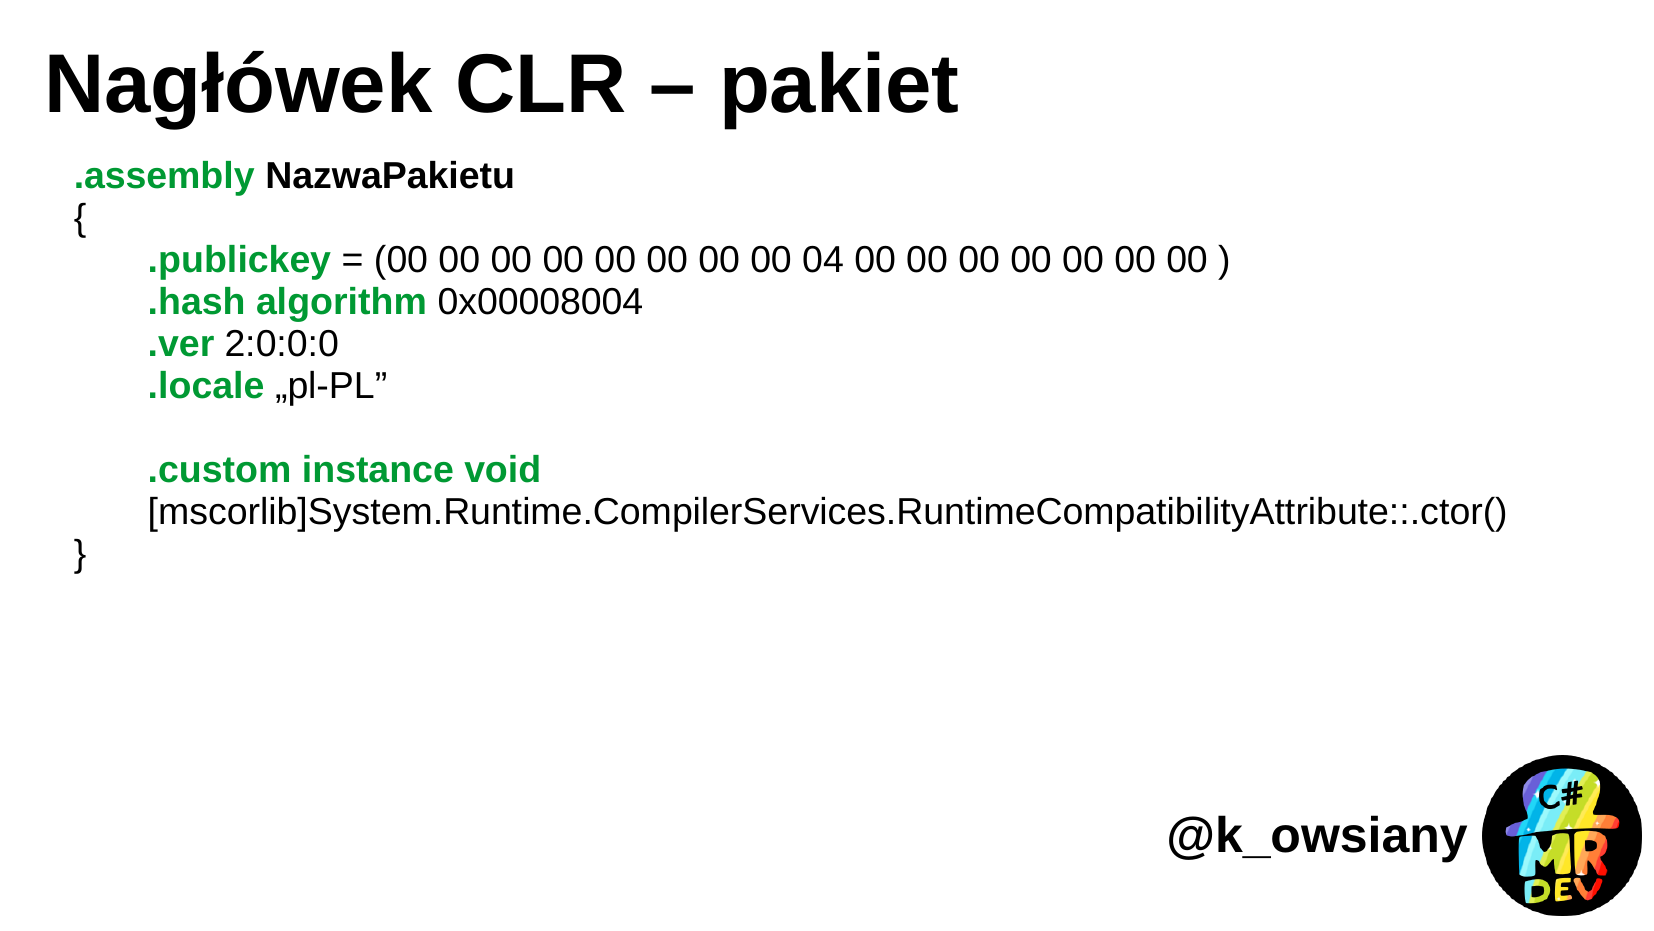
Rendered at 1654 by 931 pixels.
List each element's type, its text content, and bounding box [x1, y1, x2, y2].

text_box Nagłówek CLR – pakiet [29, 29, 1495, 138]
picture [1482, 755, 1642, 916]
text_box .assembly NazwaPakietu { .publickey = (00 00 00 00 00 00 00 00 04 00 00 00 00 00 00 00 ) .hash algorithm 0x00008004 .ver 2:0:0:0 .locale „pl-PL” .custom instance void [mscorlib]System.Runtime.CompilerServices.RuntimeCompatibilityAttribute::.ctor() } [59, 147, 1595, 666]
